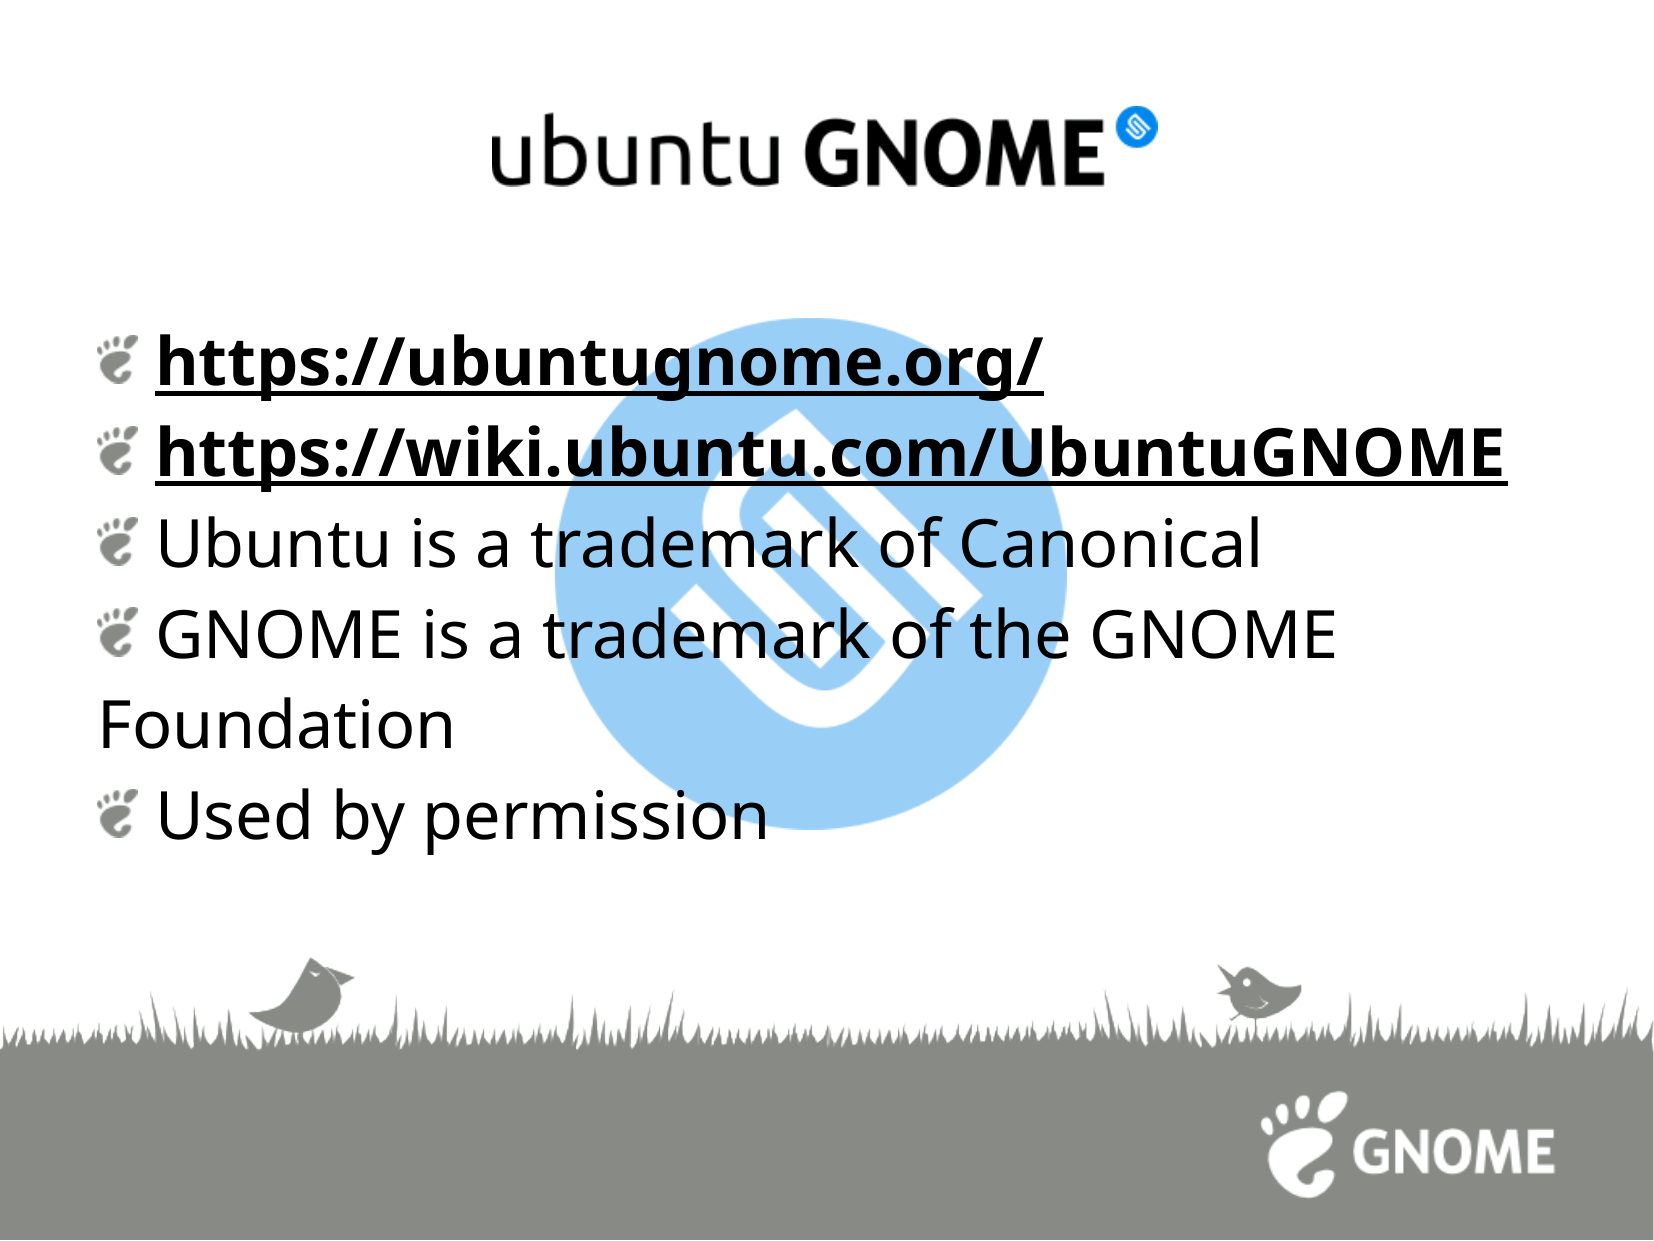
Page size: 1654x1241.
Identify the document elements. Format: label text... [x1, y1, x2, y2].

text_box https://ubuntugnome.org/ https://wiki.ubuntu.com/UbuntuGNOME Ubuntu is a trademark of Canonical GNOME is a trademark of the GNOME Foundation Used by permission [83, 307, 1571, 949]
picture [0, 0, 1654, 1241]
